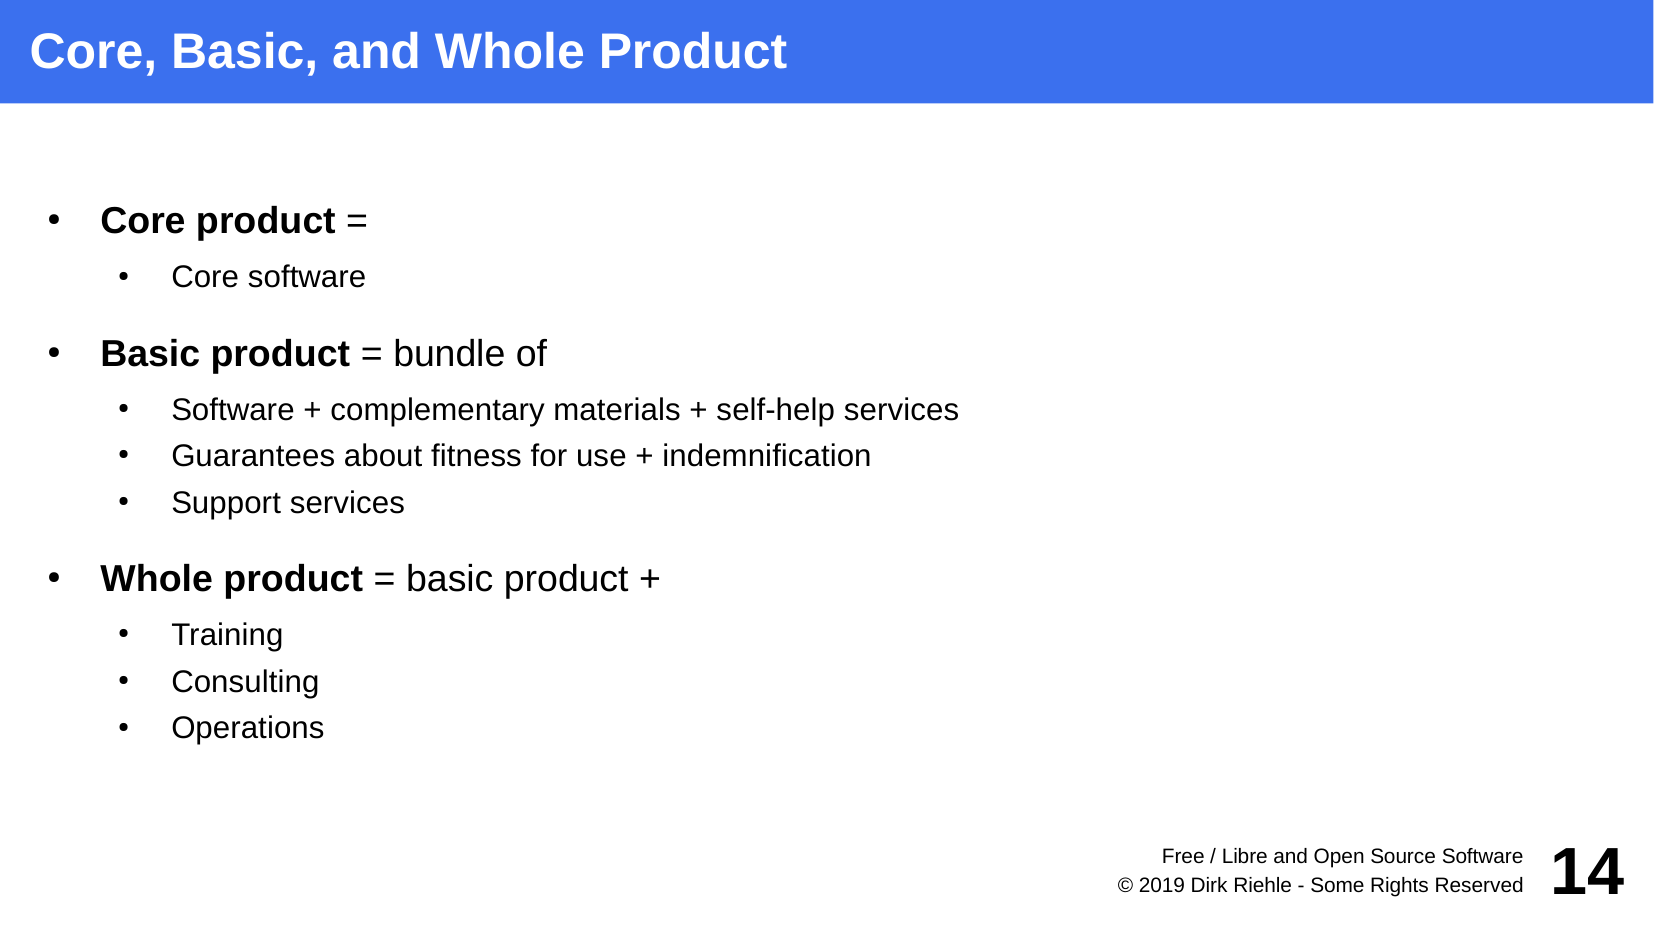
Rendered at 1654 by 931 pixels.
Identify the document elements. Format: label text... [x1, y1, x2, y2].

title Core, Basic, and Whole Product [0, 0, 1654, 104]
list Core product = Core software Basic product = bundle of Software + complementary materials + self-help services Guarantees about fitness for use + indemnification Support services Whole product = basic product + Training Consulting Operations [29, 132, 1625, 813]
